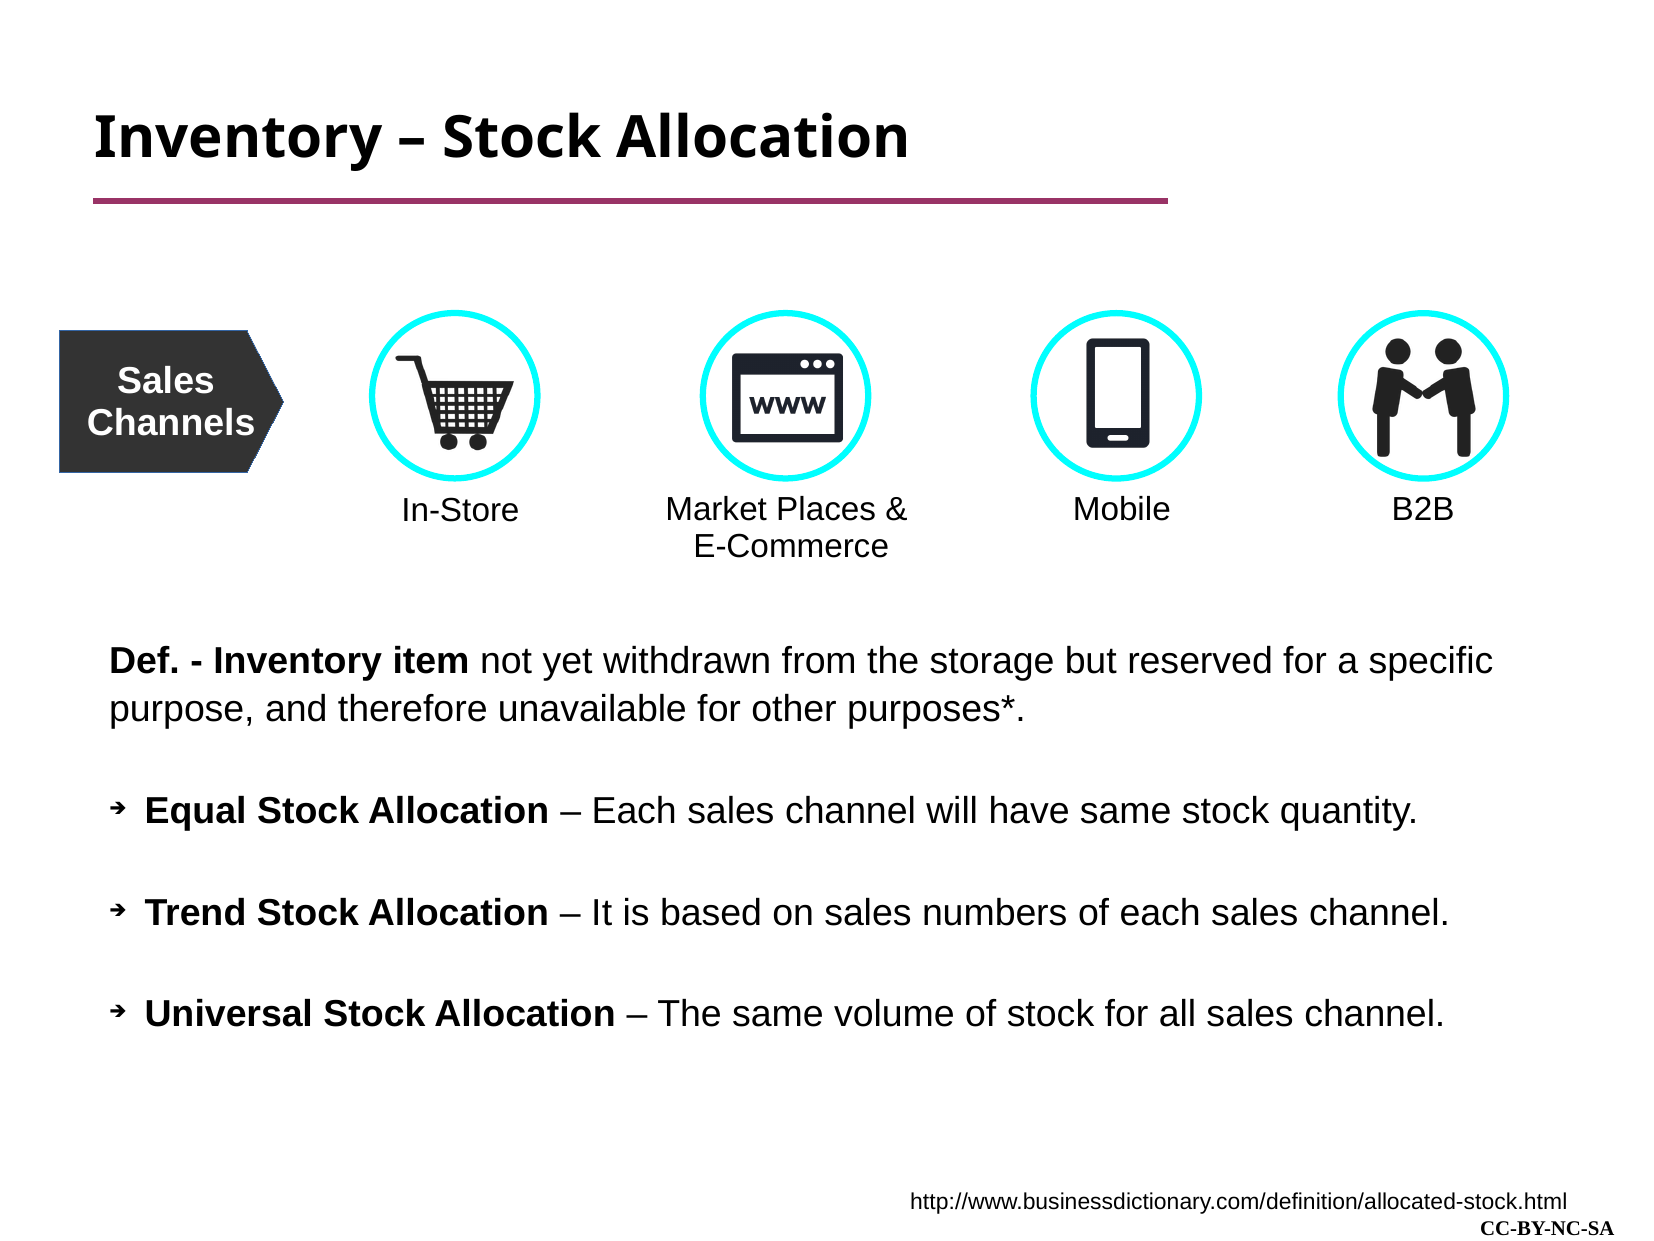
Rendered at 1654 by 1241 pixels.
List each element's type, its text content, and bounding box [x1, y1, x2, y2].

text_box Def. - Inventory item not yet withdrawn from the storage but reserved for a specific purpose, and therefore unavailable for other purposes*. Equal Stock Allocation – Each sales channel will have same stock quantity. Trend Stock Allocation – It is based on sales numbers of each sales channel. Universal Stock Allocation – The same volume of stock for all sales channel. [94, 625, 1583, 1222]
text_box Mobile [1003, 483, 1241, 543]
text_box Market Places & E-Commerce [620, 483, 963, 582]
text_box [1367, 457, 1480, 479]
text_box [372, 312, 538, 454]
title Inventory – Stock Allocation [94, 31, 1571, 239]
text_box Sales Channels [59, 330, 284, 473]
text_box [1033, 313, 1199, 479]
picture [730, 351, 844, 443]
text_box [406, 463, 503, 479]
picture [395, 343, 514, 463]
text_box In-Store [366, 484, 556, 537]
picture [1364, 338, 1483, 457]
text_box http://www.businessdictionary.com/definition/allocated-stock.html [106, 1181, 1583, 1222]
text_box [1340, 313, 1507, 454]
text_box [702, 313, 869, 479]
text_box B2B [1370, 482, 1477, 535]
picture [1085, 337, 1152, 449]
